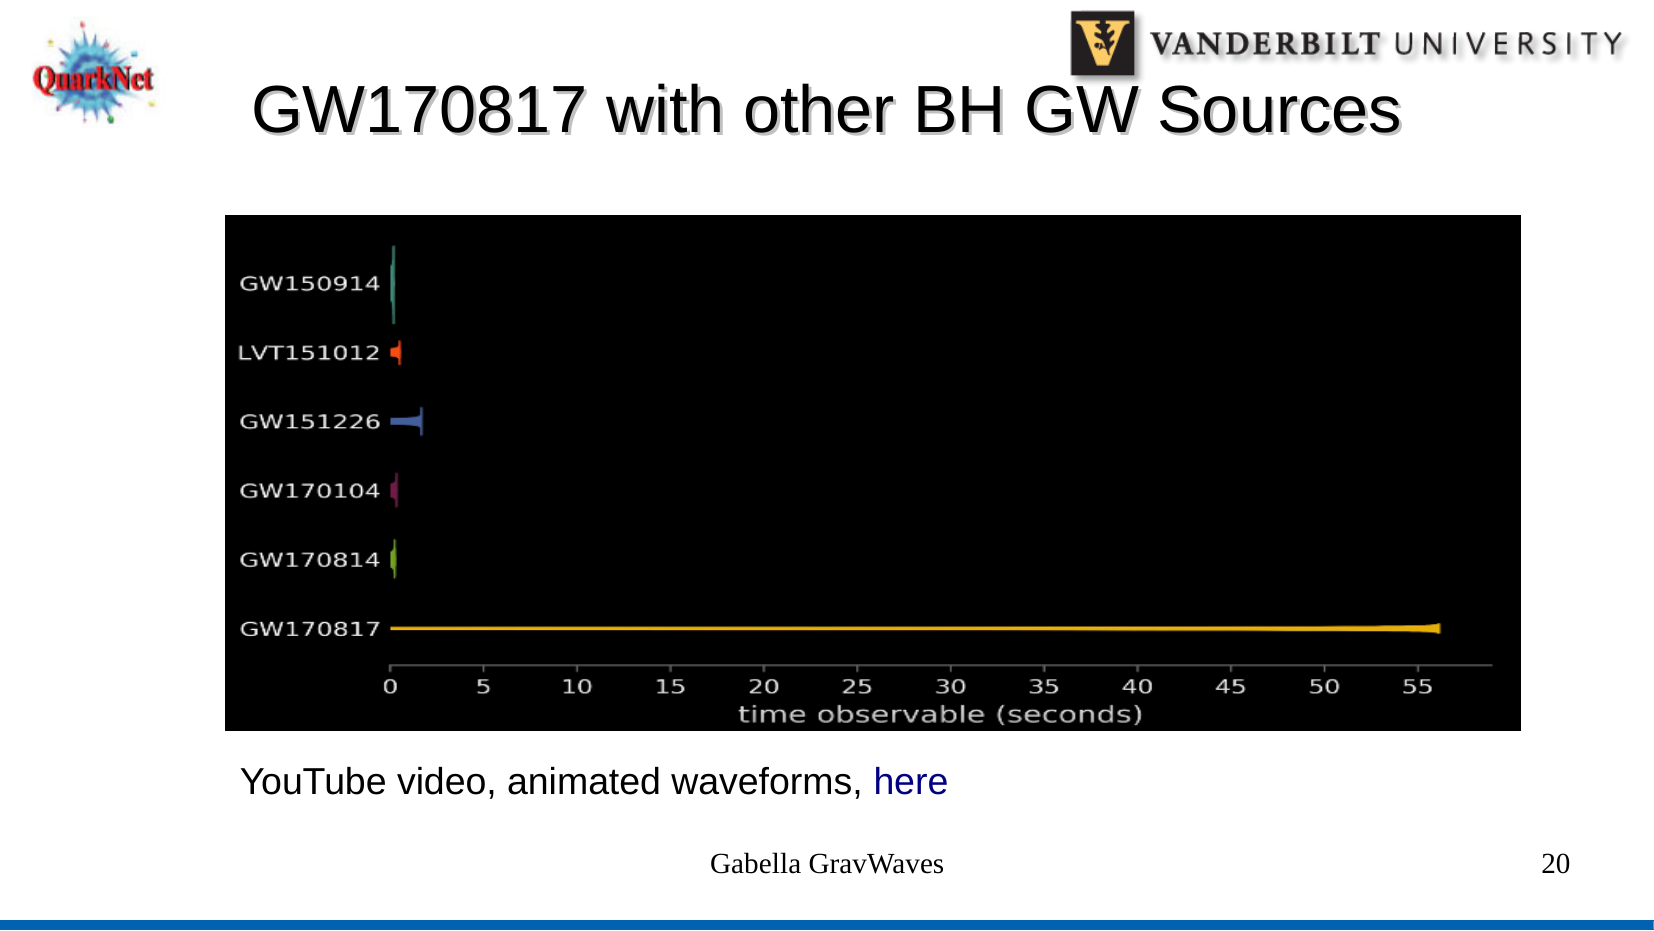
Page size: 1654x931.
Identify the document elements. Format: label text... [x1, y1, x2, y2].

picture [19, 16, 166, 135]
picture [1067, 8, 1637, 91]
picture [225, 215, 1521, 731]
title GW170817 with other BH GW Sources [121, 32, 1534, 186]
text_box YouTube video, animated waveforms, here [225, 753, 964, 811]
